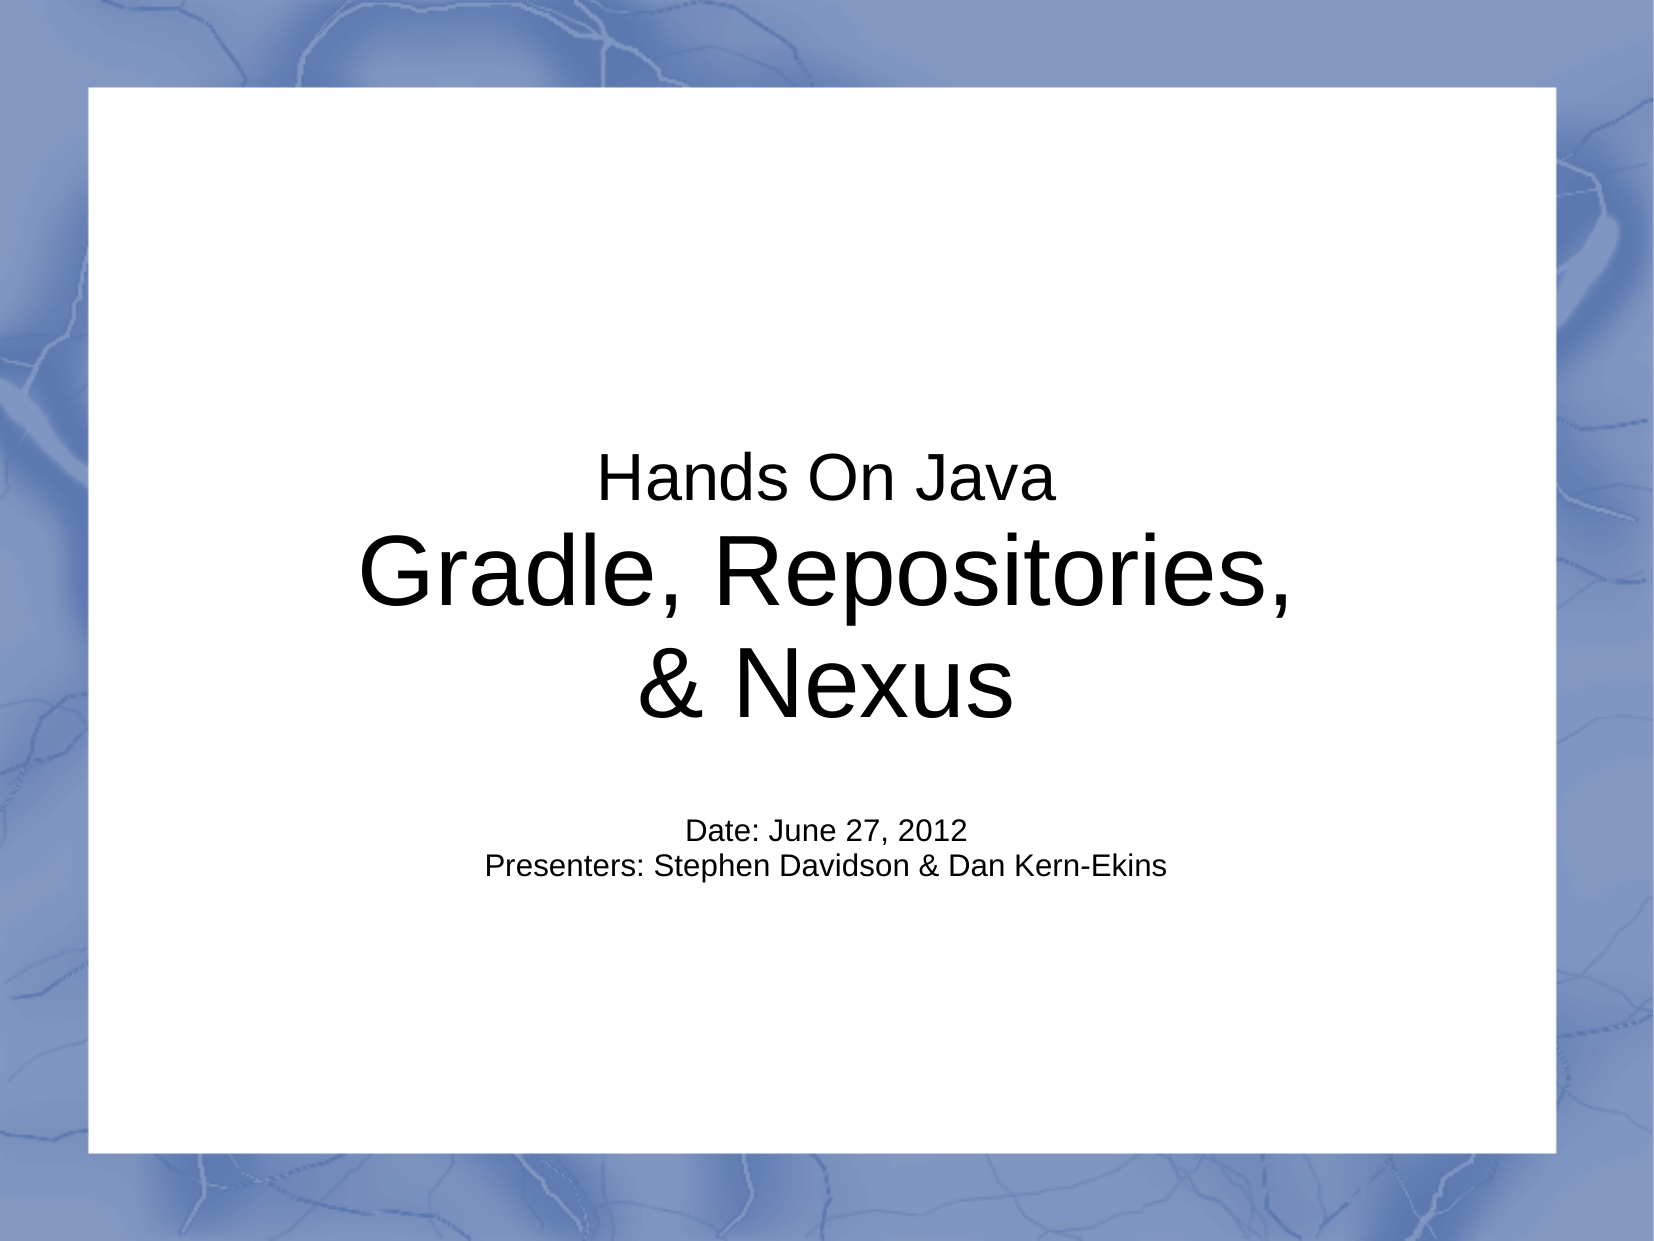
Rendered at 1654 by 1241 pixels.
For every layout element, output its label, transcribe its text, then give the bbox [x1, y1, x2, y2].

subtitle Hands On Java Gradle, Repositories, & Nexus Date: June 27, 2012 Presenters: Stephen Davidson & Dan Kern-Ekins [118, 98, 1536, 1225]
picture [0, 0, 1654, 1241]
